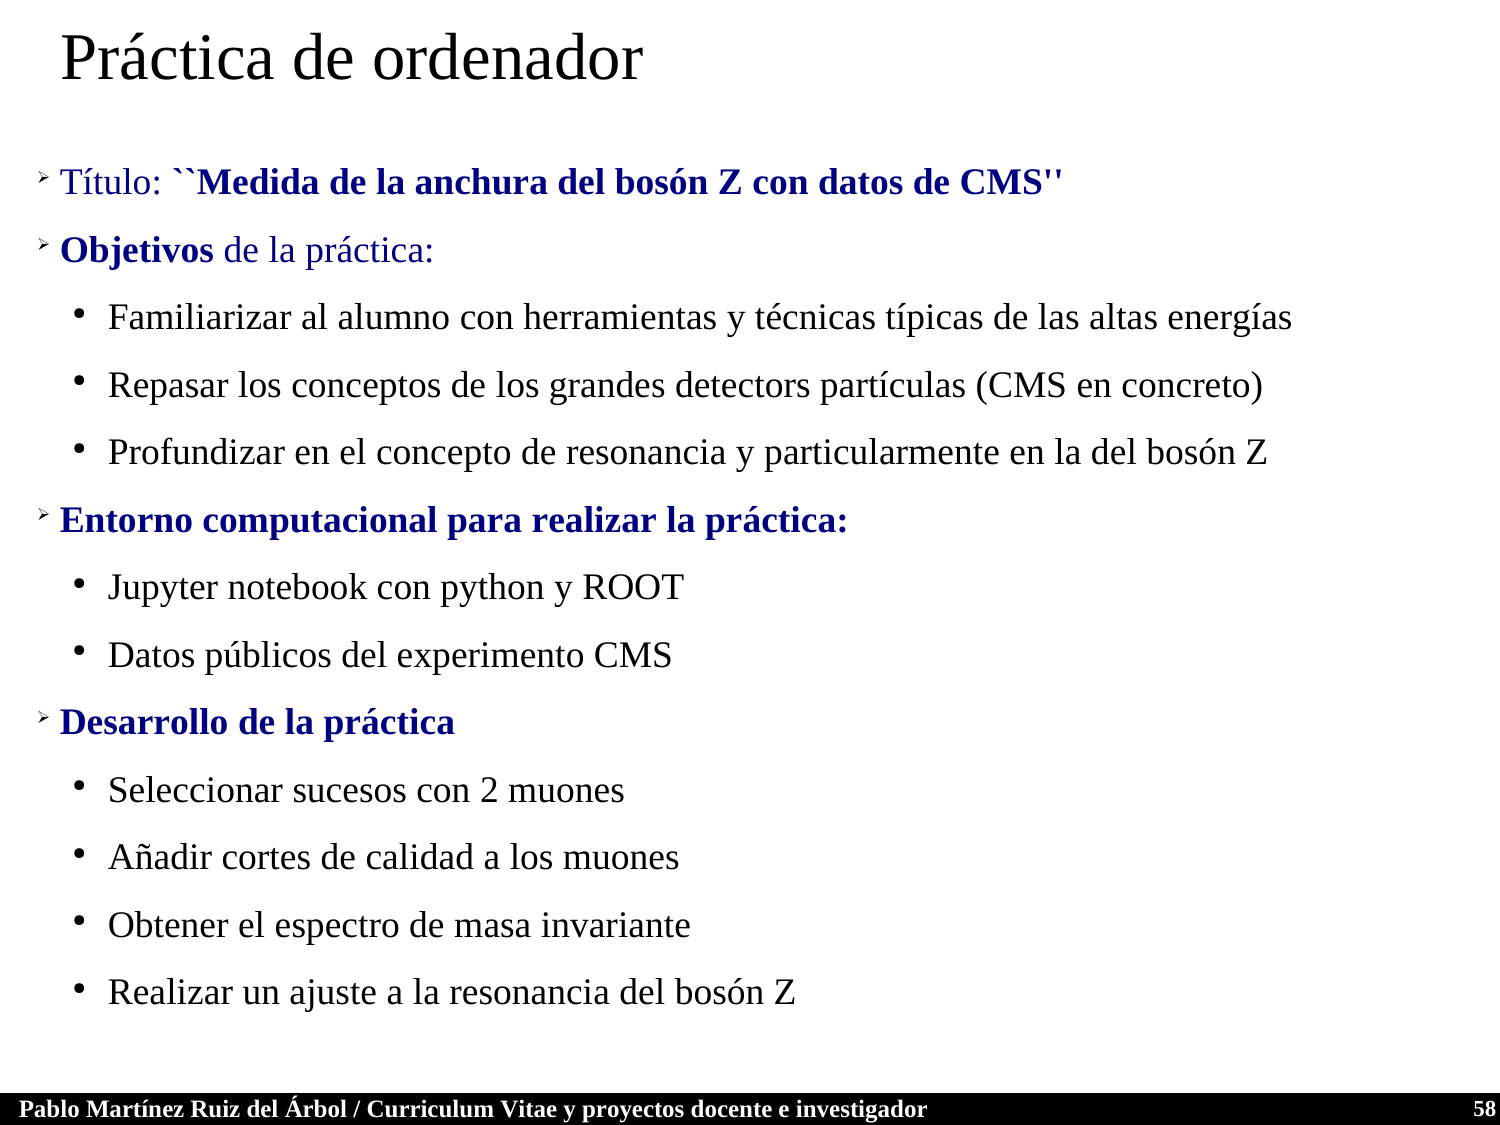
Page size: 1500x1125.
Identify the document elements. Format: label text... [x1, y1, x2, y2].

text_box Práctica de ordenador [0, 3, 735, 111]
text_box Título: ``Medida de la anchura del bosón Z con datos de CMS'' Objetivos de la práctica: Familiarizar al alumno con herramientas y técnicas típicas de las altas energías Repasar los conceptos de los grandes detectors partículas (CMS en concreto) Profundizar en el concepto de resonancia y particularmente en la del bosón Z Entorno computacional para realizar la práctica: Jupyter notebook con python y ROOT Datos públicos del experimento CMS Desarrollo de la práctica Seleccionar sucesos con 2 muones Añadir cortes de calidad a los muones Obtener el espectro de masa invariante Realizar un ajuste a la resonancia del bosón Z [17, 122, 1500, 303]
